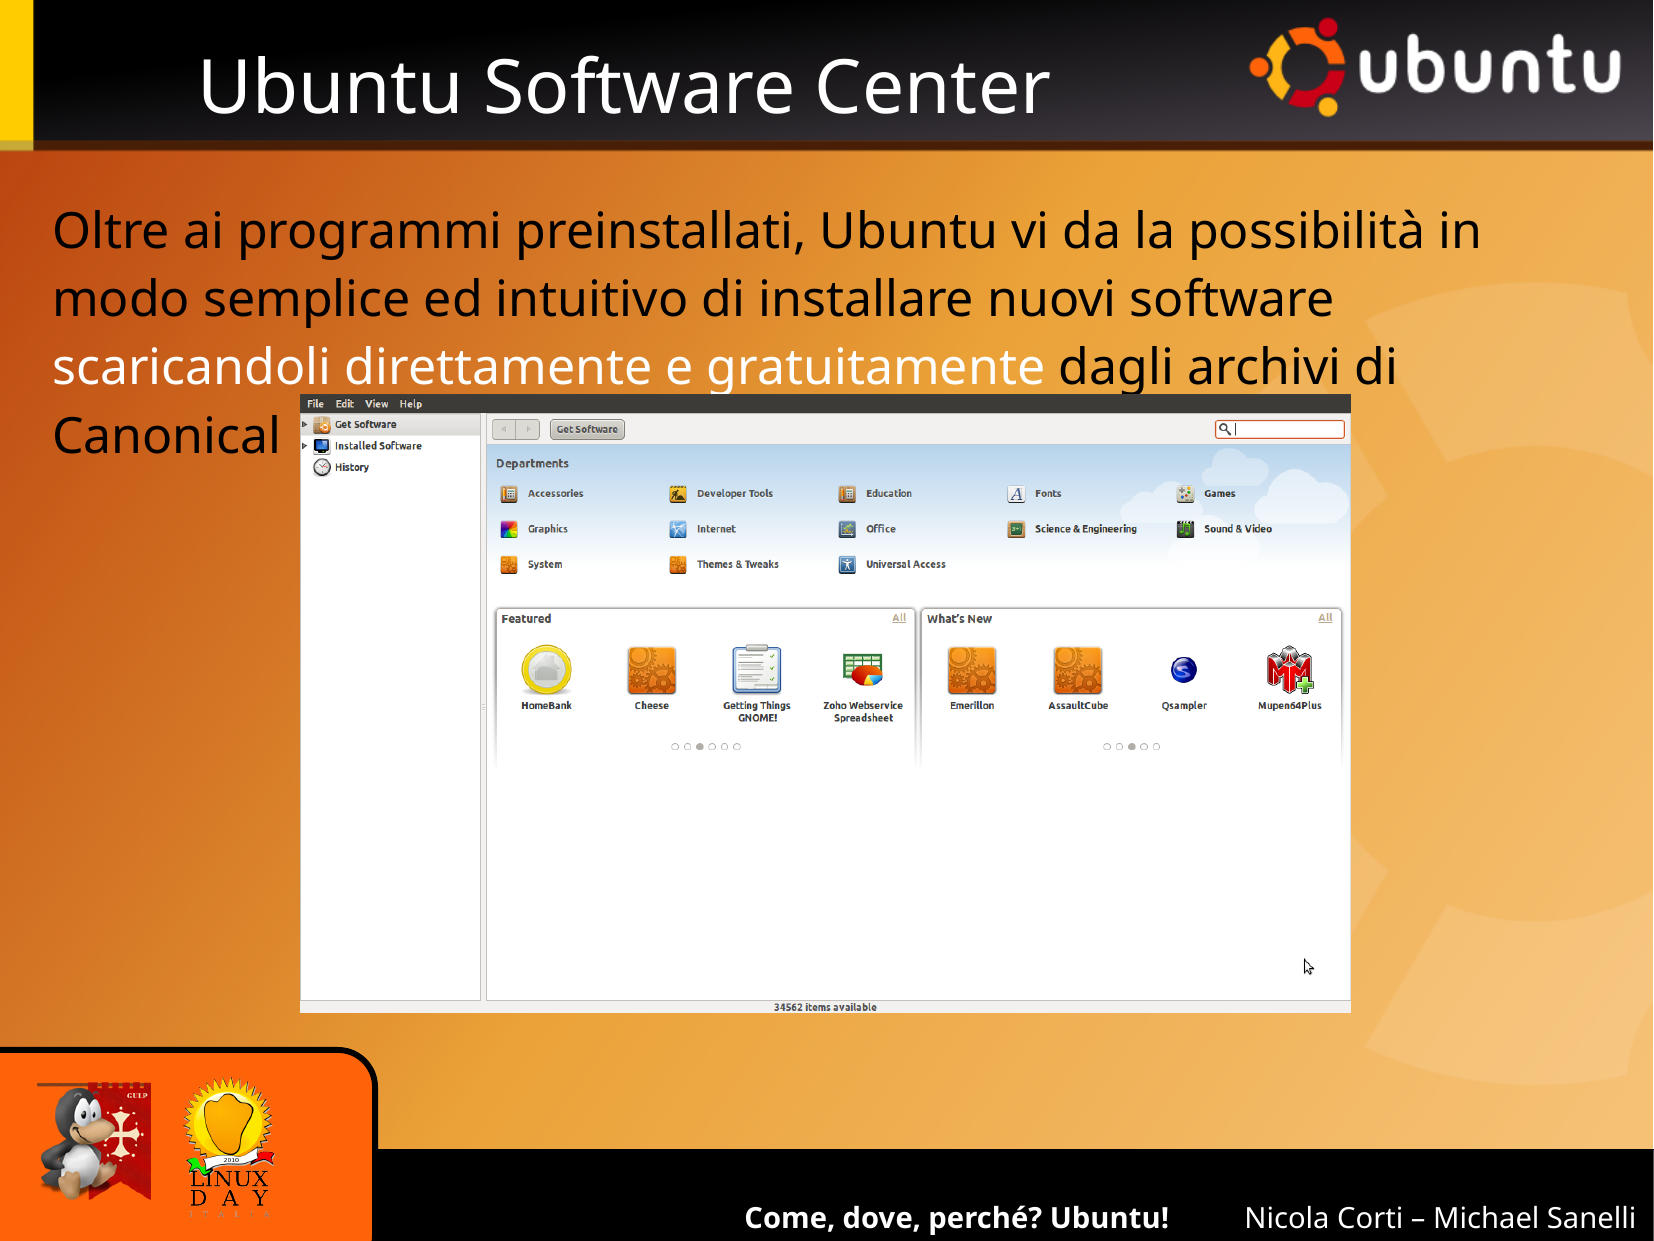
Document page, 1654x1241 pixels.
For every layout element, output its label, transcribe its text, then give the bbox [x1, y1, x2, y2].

text_box Oltre ai programmi preinstallati, Ubuntu vi da la possibilità in modo semplice ed intuitivo di installare nuovi software scaricandoli direttamente e gratuitamente dagli archivi di Canonical [37, 187, 1613, 371]
picture [0, 0, 1653, 1149]
title Ubuntu Software Center [49, 25, 1201, 143]
picture [183, 1076, 275, 1217]
picture [37, 1082, 151, 1200]
